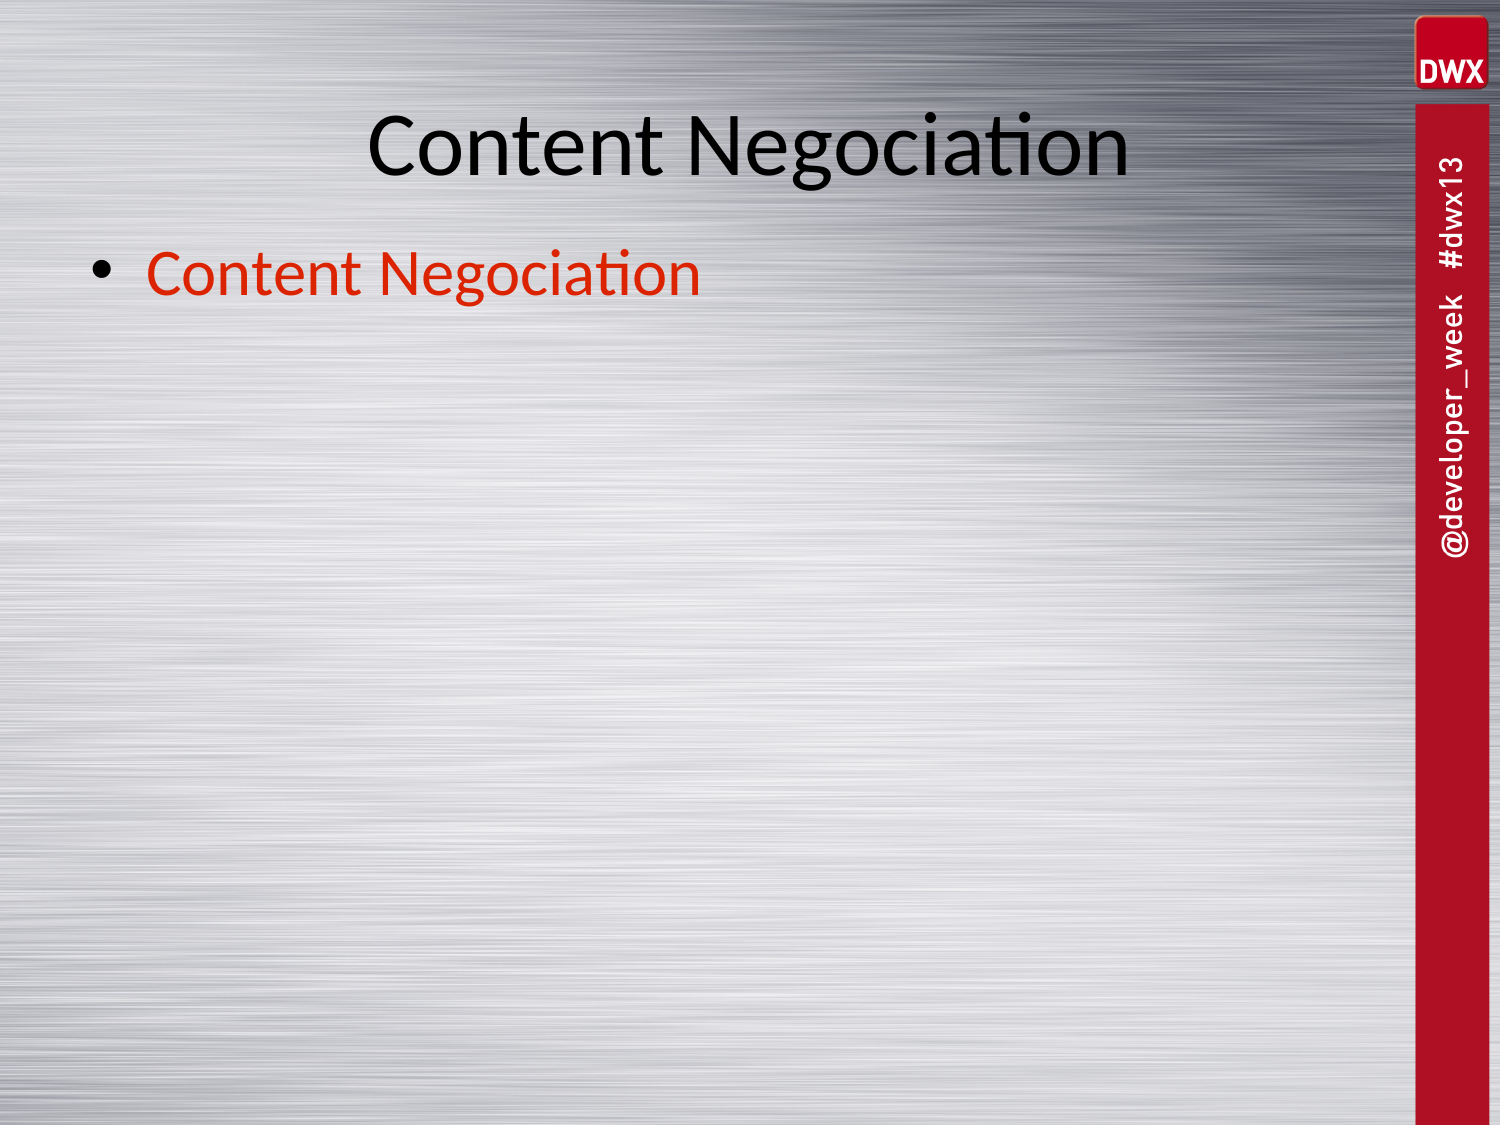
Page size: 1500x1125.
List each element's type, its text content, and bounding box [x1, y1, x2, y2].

picture [0, 0, 1500, 1125]
title Content Negociation [75, 45, 1426, 221]
list Content Negociation [75, 221, 1426, 964]
